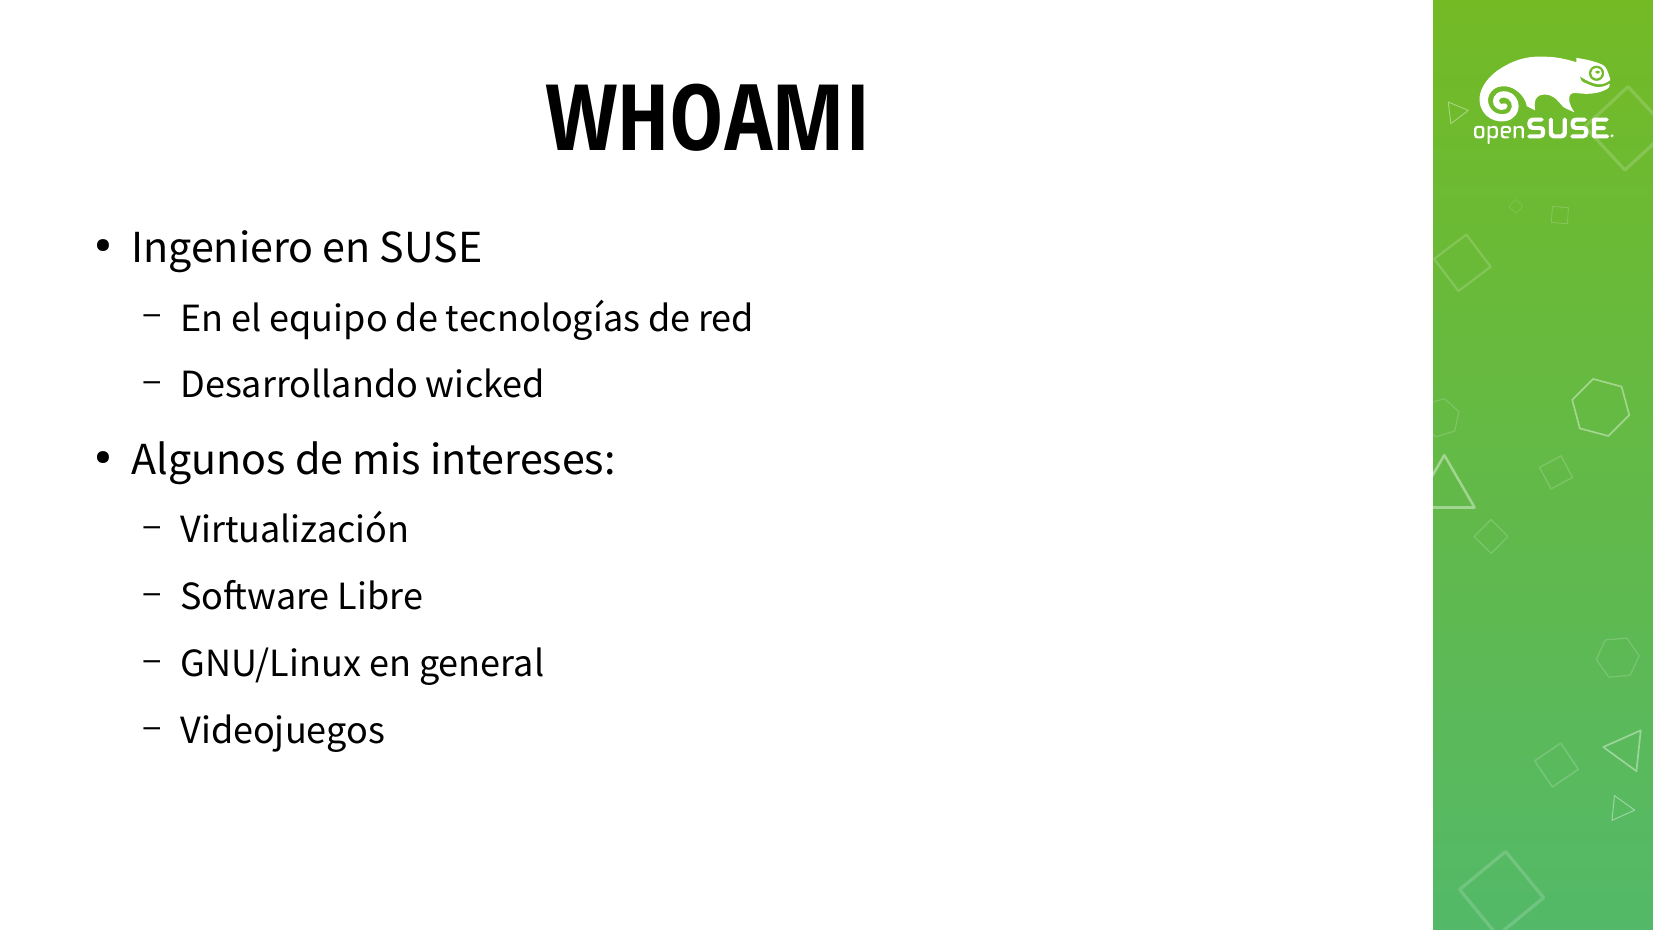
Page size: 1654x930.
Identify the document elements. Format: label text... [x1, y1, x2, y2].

list Ingeniero en SUSE En el equipo de tecnologías de red Desarrollando wicked Algunos de mis intereses: Virtualización Software Libre GNU/Linux en general Videojuegos [82, 217, 1336, 757]
title WHOAMI [82, 37, 1336, 193]
